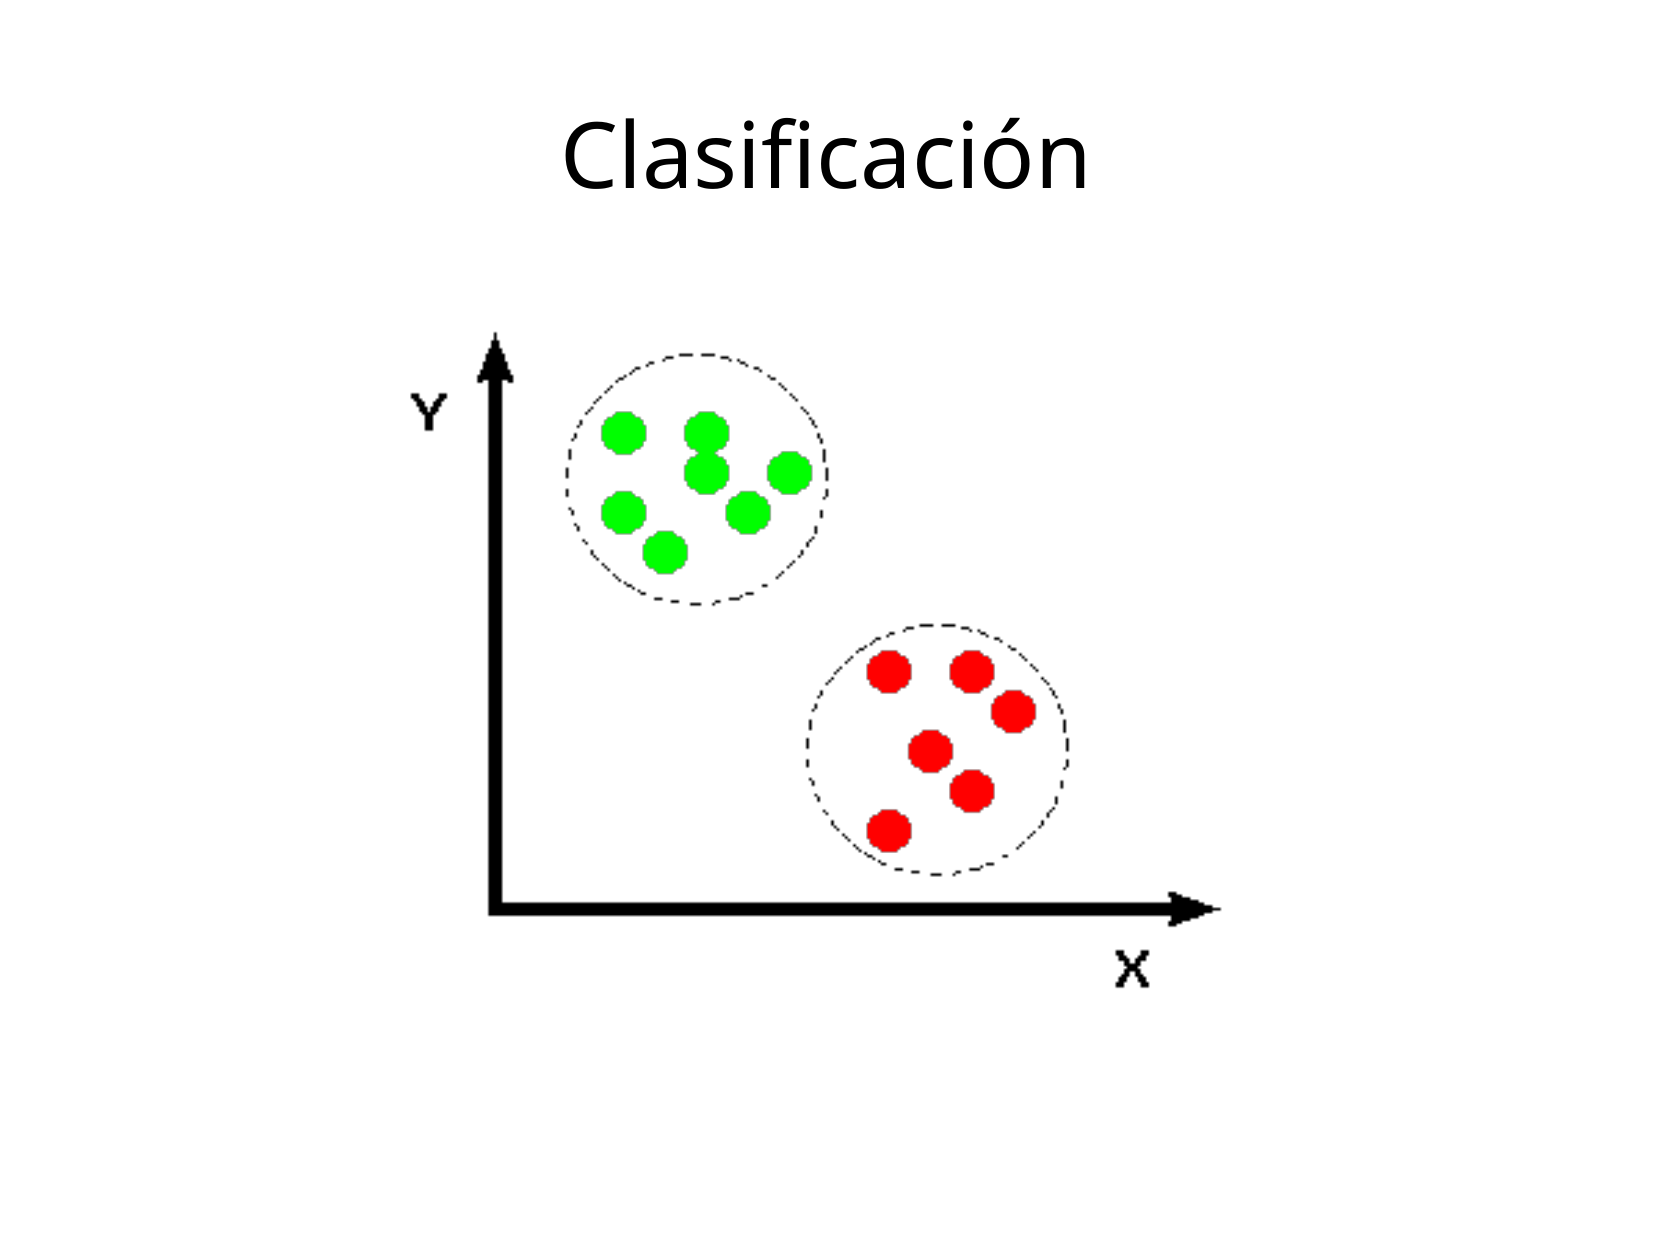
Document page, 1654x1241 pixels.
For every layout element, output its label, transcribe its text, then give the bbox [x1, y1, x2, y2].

picture [387, 320, 1241, 1028]
title Clasificación [82, 49, 1571, 257]
